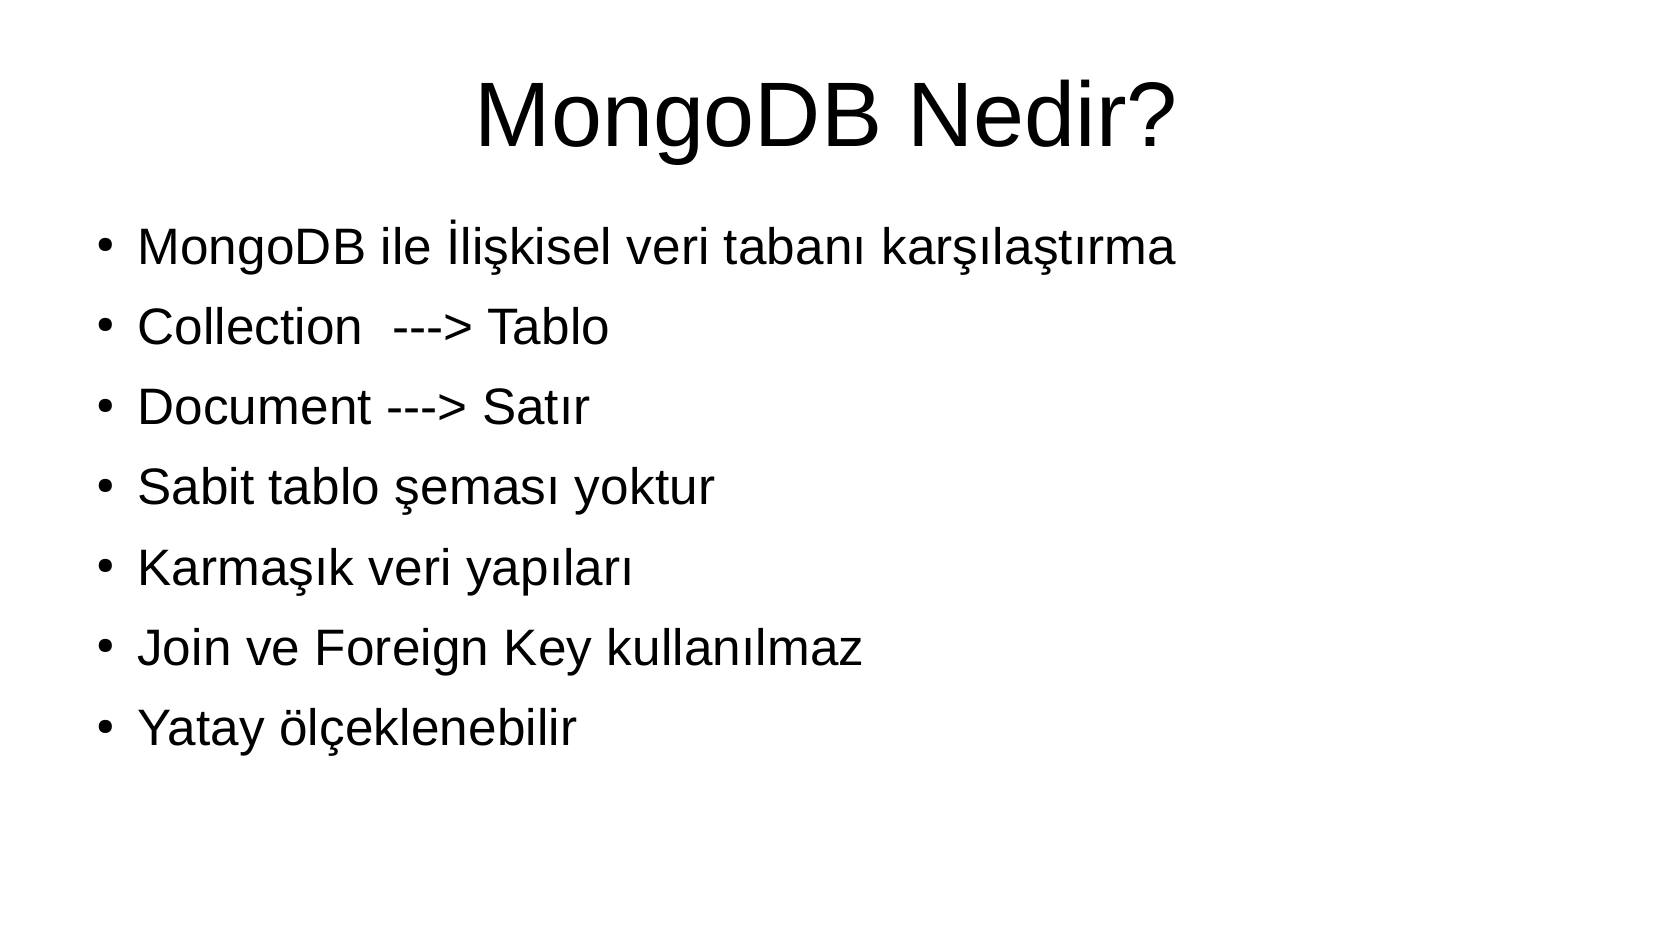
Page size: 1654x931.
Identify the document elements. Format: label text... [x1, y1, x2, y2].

list MongoDB ile İlişkisel veri tabanı karşılaştırma Collection ---> Tablo Document ---> Satır Sabit tablo şeması yoktur Karmaşık veri yapıları Join ve Foreign Key kullanılmaz Yatay ölçeklenebilir [82, 217, 1571, 758]
title MongoDB Nedir? [82, 37, 1571, 193]
